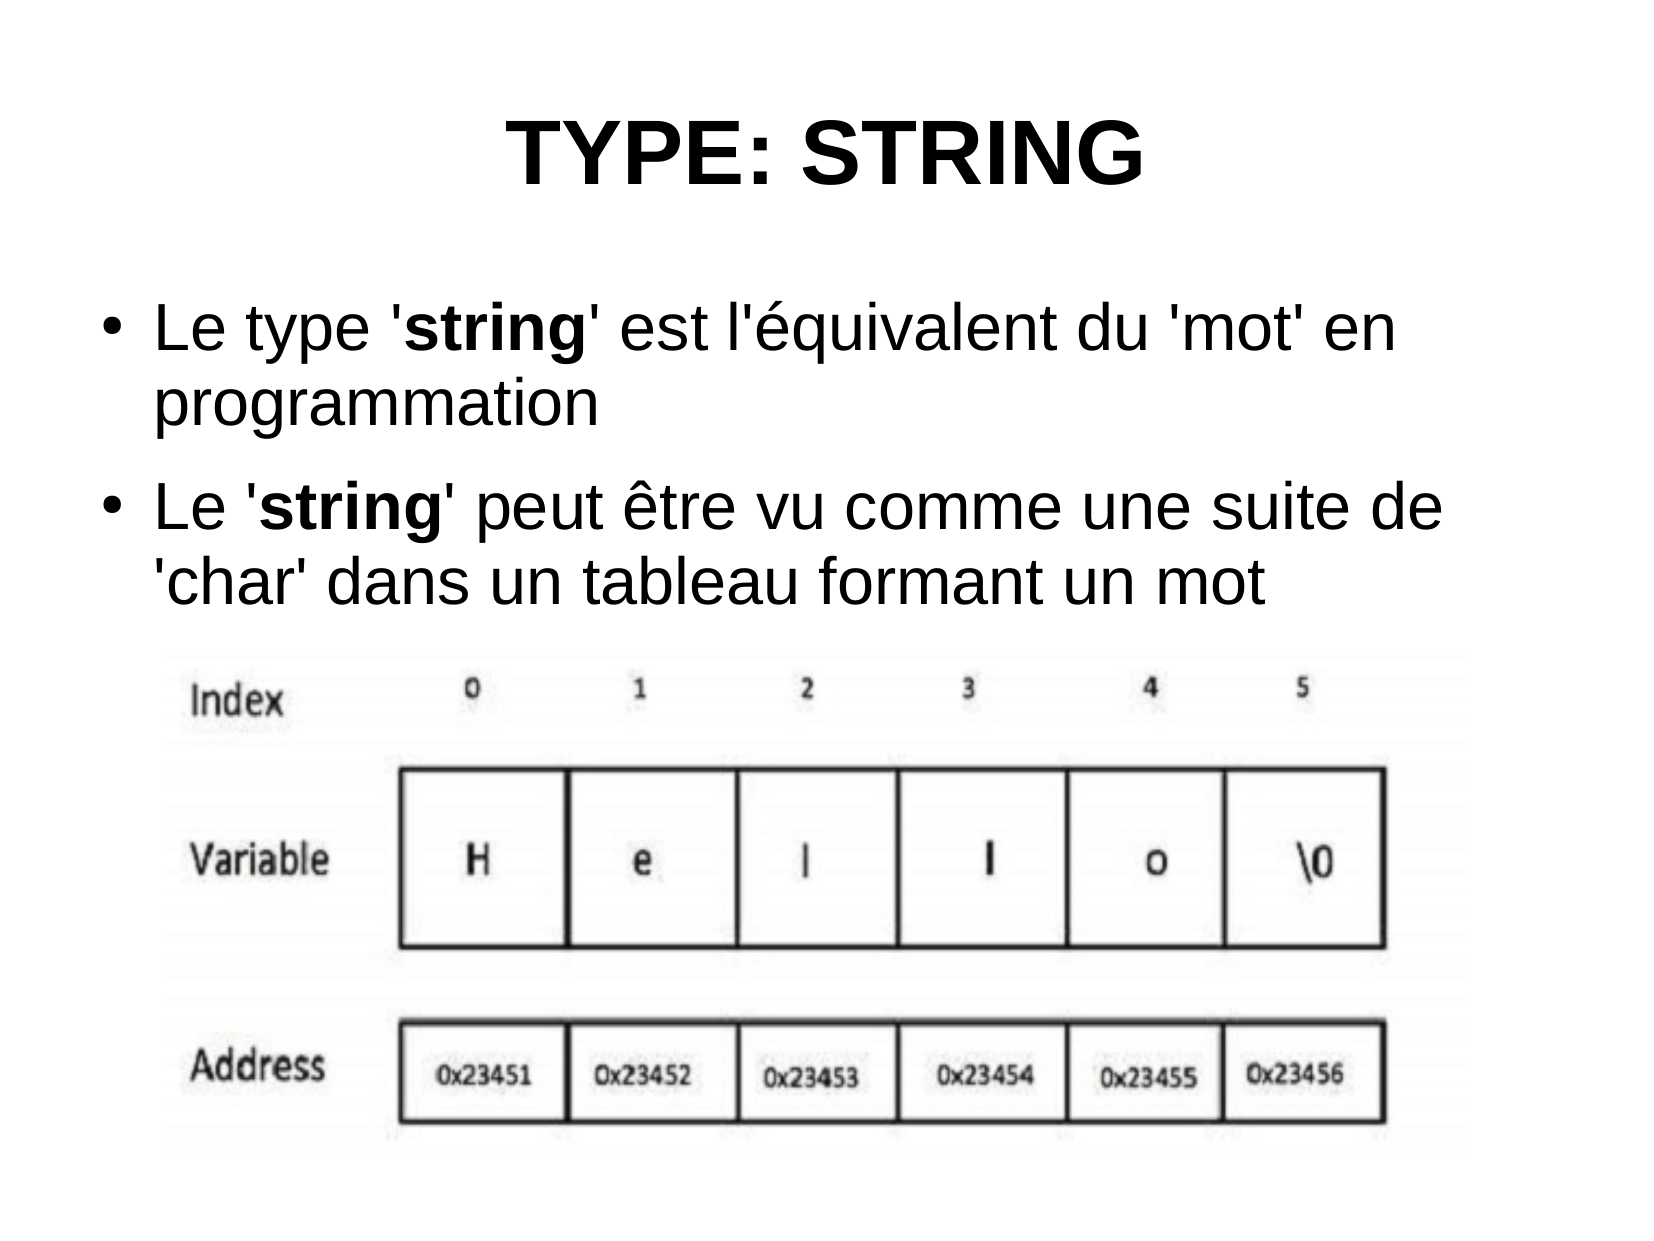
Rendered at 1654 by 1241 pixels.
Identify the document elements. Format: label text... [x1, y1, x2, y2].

list Le type 'string' est l'équivalent du 'mot' en programmation Le 'string' peut être vu comme une suite de 'char' dans un tableau formant un mot [82, 290, 1571, 681]
picture [162, 648, 1465, 1158]
title TYPE: STRING [82, 49, 1571, 257]
